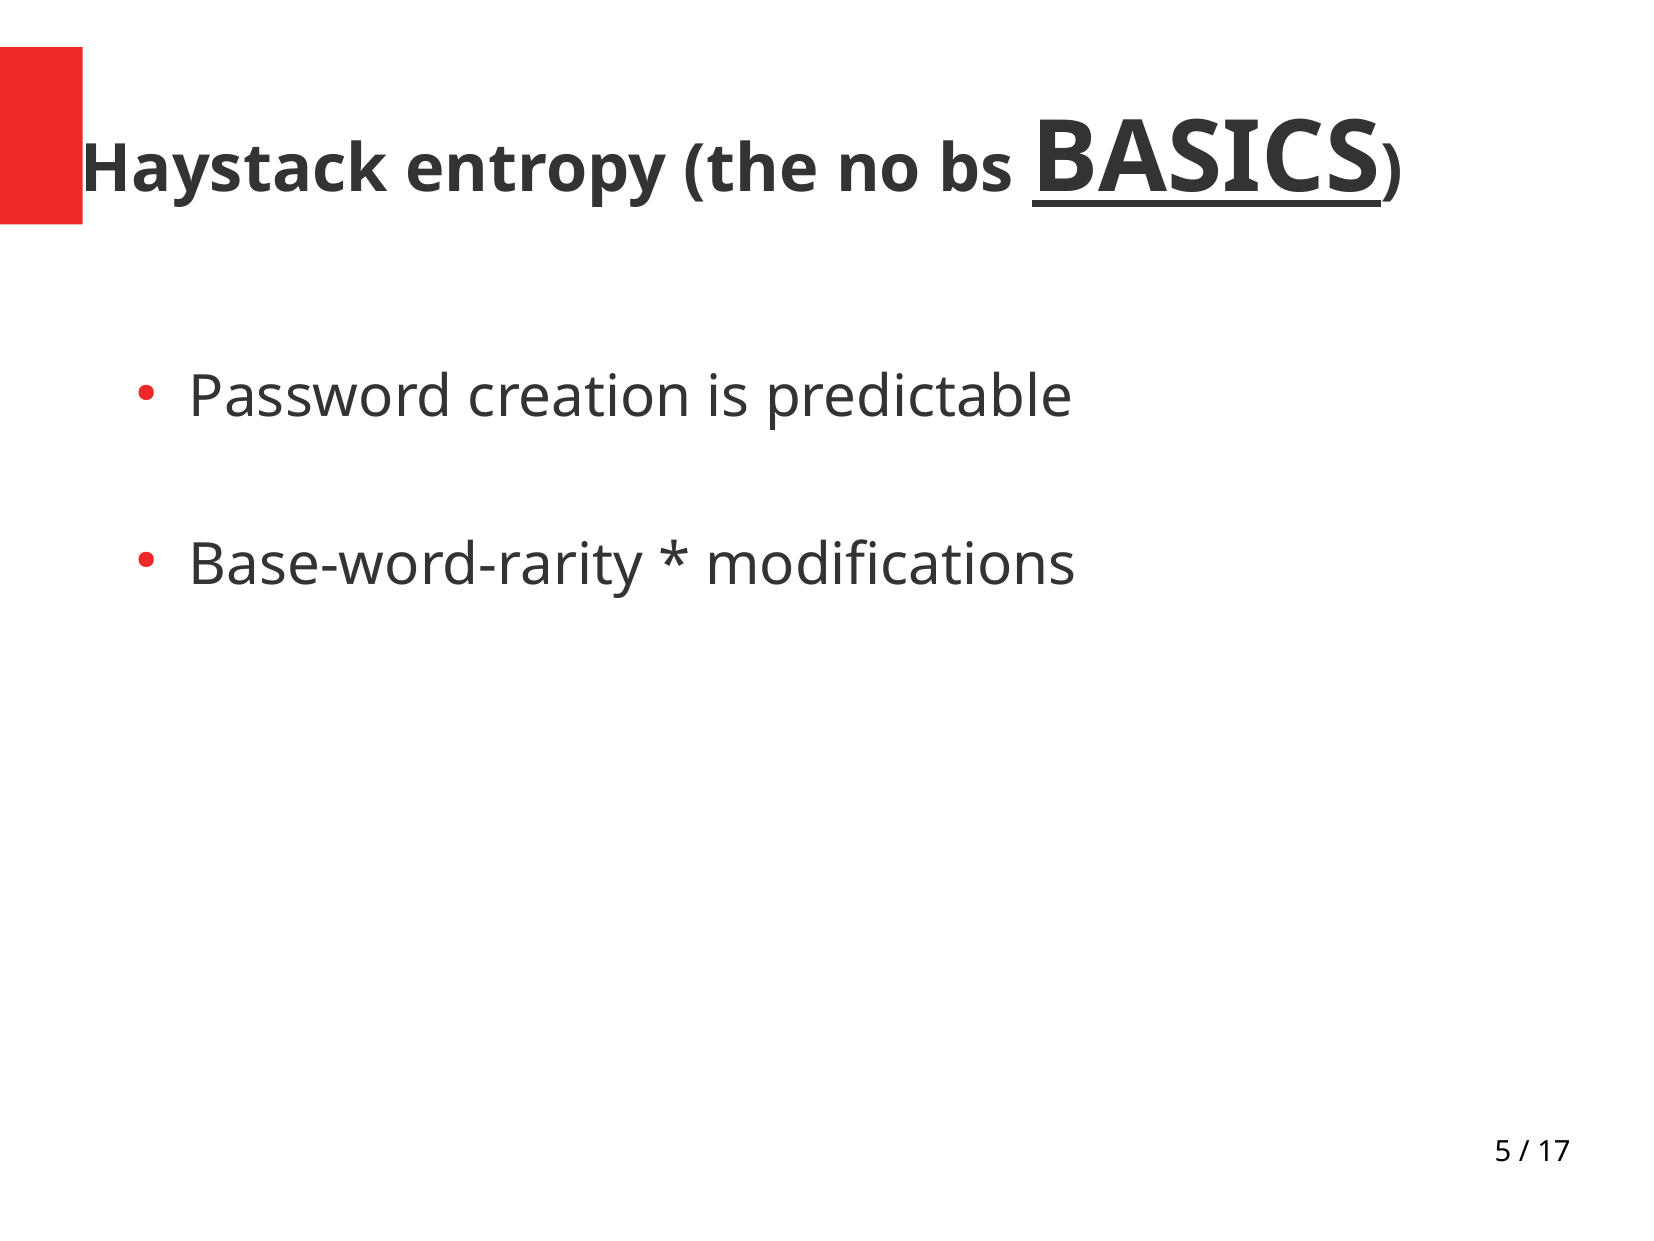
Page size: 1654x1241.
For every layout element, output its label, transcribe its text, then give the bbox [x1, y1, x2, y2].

list Password creation is predictable Base-word-rarity * modifications [118, 354, 1536, 1074]
title Haystack entropy (the no bs BASICS) [80, 26, 1636, 280]
